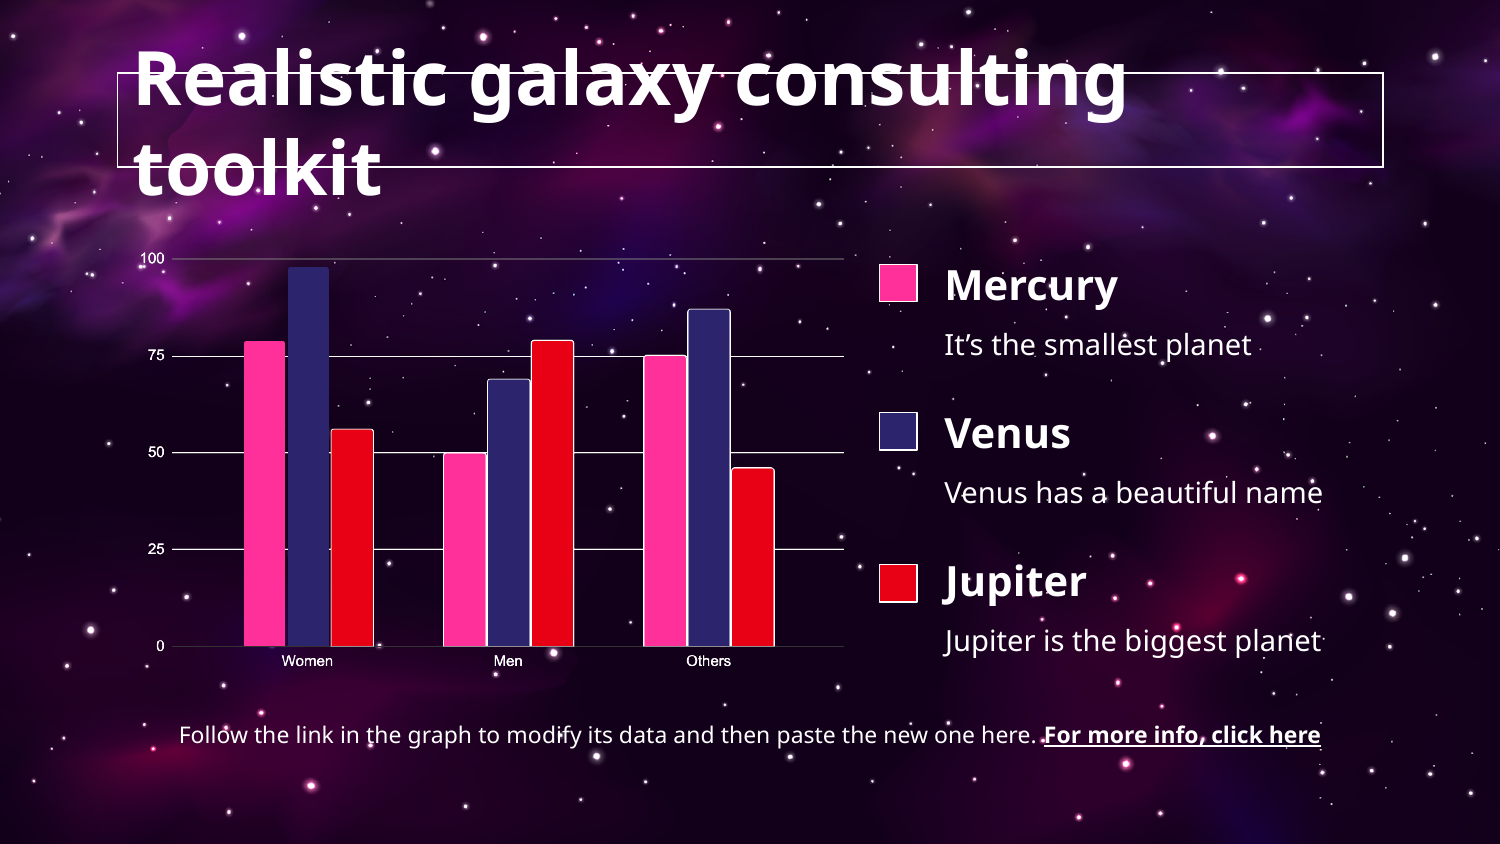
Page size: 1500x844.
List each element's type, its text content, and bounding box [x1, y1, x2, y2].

text_box [879, 564, 917, 602]
text_box [879, 412, 917, 450]
text_box It’s the smallest planet [929, 310, 1380, 371]
text_box Mercury [929, 264, 1380, 310]
text_box Jupiter is the biggest planet [930, 607, 1381, 667]
text_box Jupiter [930, 560, 1381, 607]
text_box [879, 264, 917, 302]
title Realistic galaxy consulting toolkit [117, 72, 1383, 167]
text_box Follow the link in the graph to modify its data and then paste the new one here. For more info, click here [117, 716, 1383, 755]
text_box Venus has a beautiful name [929, 459, 1380, 519]
picture [0, 0, 1500, 844]
text_box Venus [929, 412, 1380, 459]
